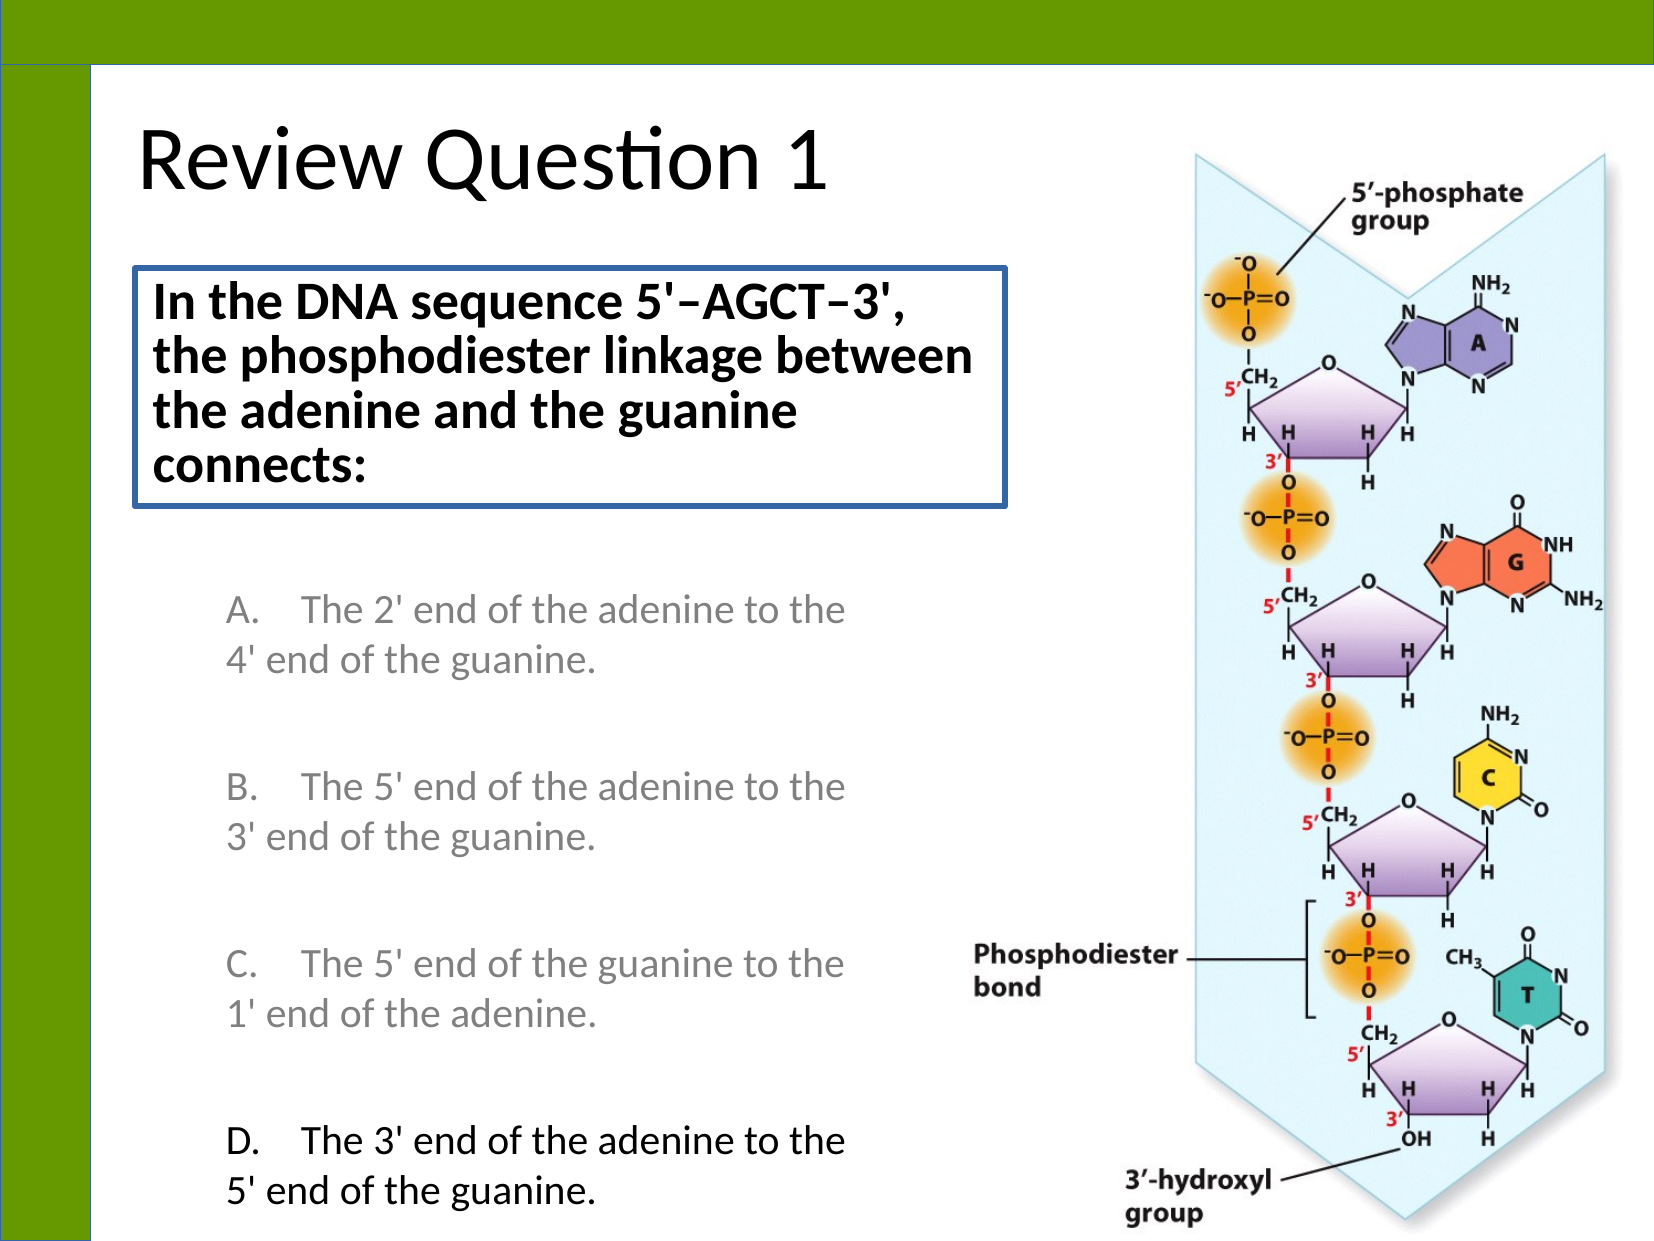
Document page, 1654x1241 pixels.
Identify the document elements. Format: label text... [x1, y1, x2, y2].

title Review Question 1 [91, 65, 1229, 257]
picture [960, 138, 1633, 1241]
text_box In the DNA sequence 5'–AGCT–3', the phosphodiester linkage between the adenine and the guanine connects: [135, 268, 1006, 507]
text_box [0, 0, 1654, 1241]
list A. The 2' end of the adenine to the 4' end of the guanine. B. The 5' end of the adenine to the 3' end of the guanine. C. The 5' end of the guanine to the 1' end of the adenine. D. The 3' end of the adenine to the 5' end of the guanine. [210, 574, 886, 1241]
